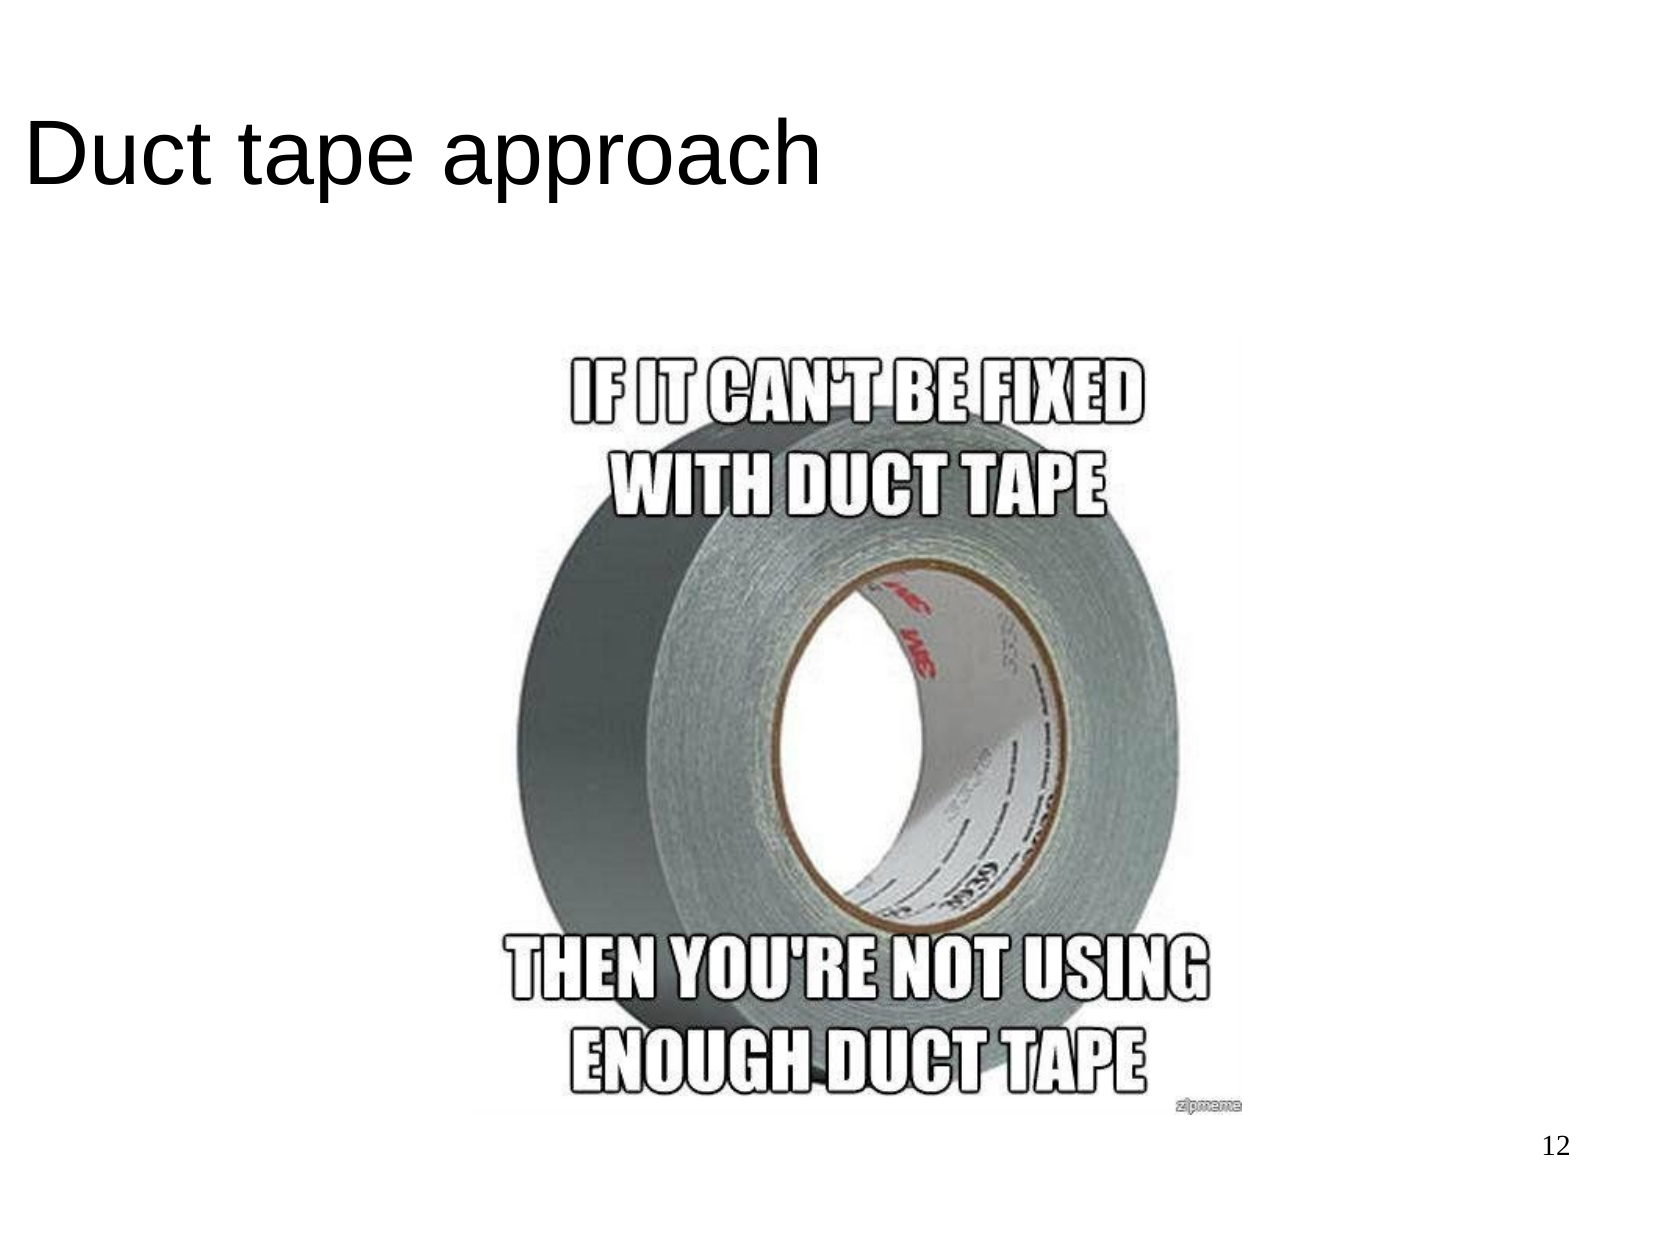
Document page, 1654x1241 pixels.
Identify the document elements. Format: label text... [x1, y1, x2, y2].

picture [474, 333, 1242, 1115]
title Duct tape approach [23, 49, 1512, 257]
